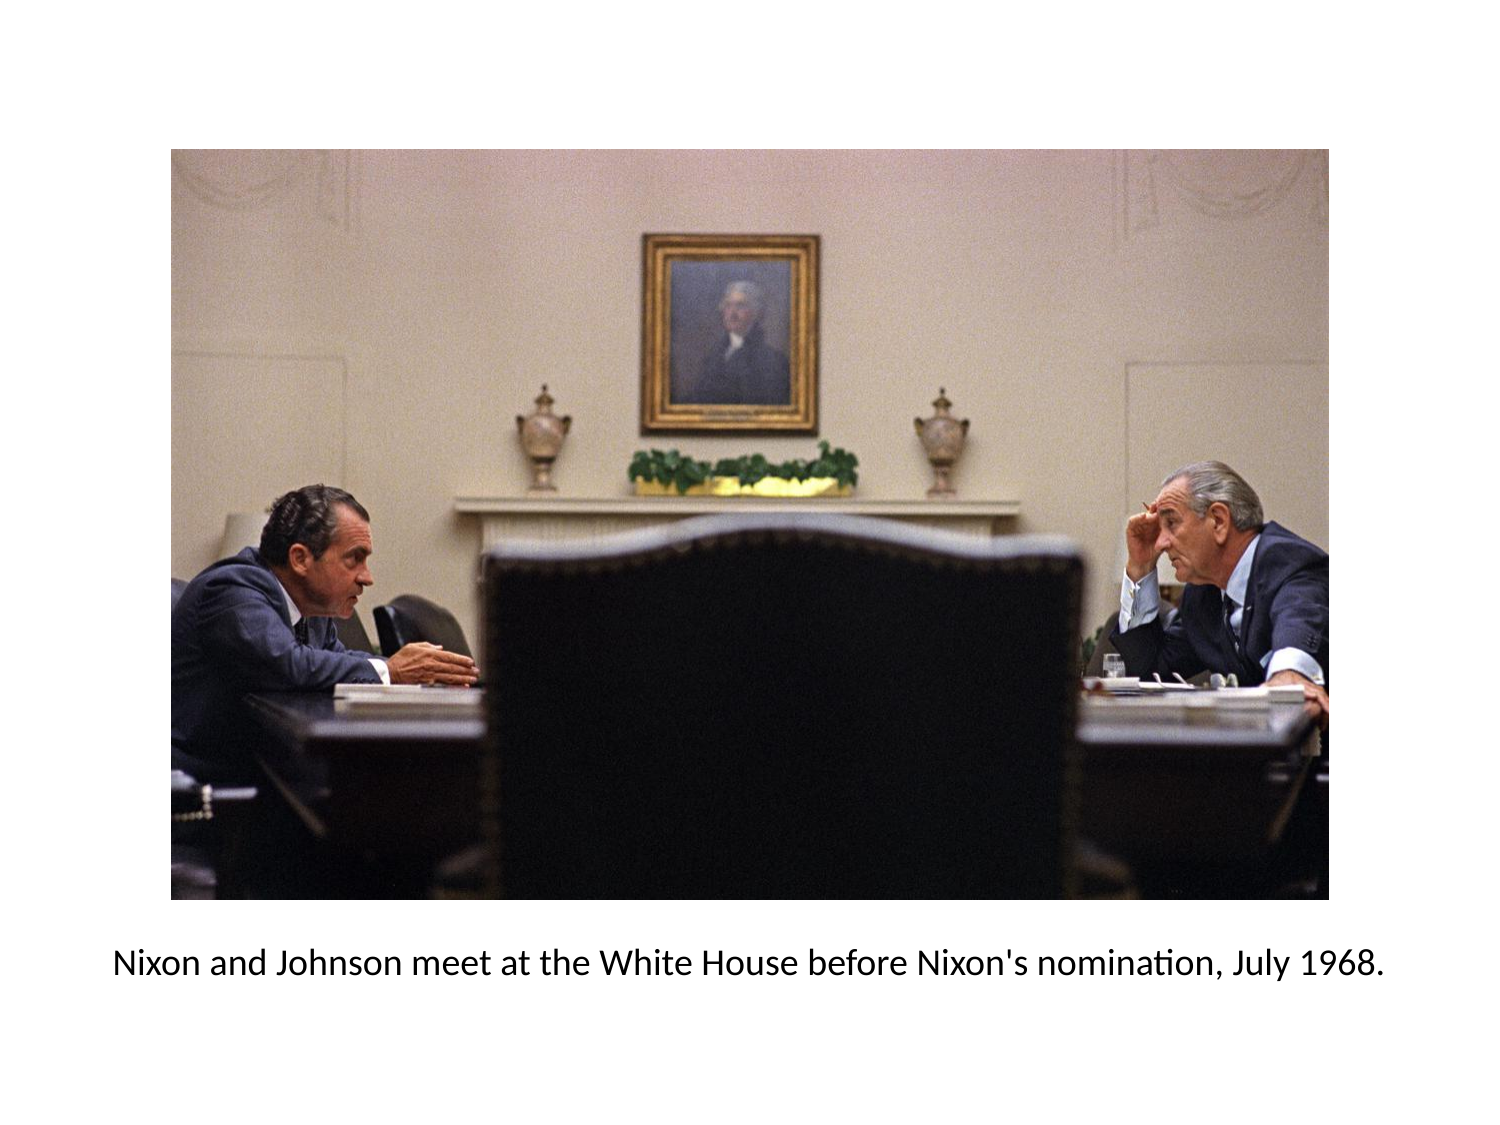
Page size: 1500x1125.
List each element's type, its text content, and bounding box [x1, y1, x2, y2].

text_box Nixon and Johnson meet at the White House before Nixon's nomination, July 1968. [97, 929, 1403, 991]
picture [171, 149, 1329, 900]
